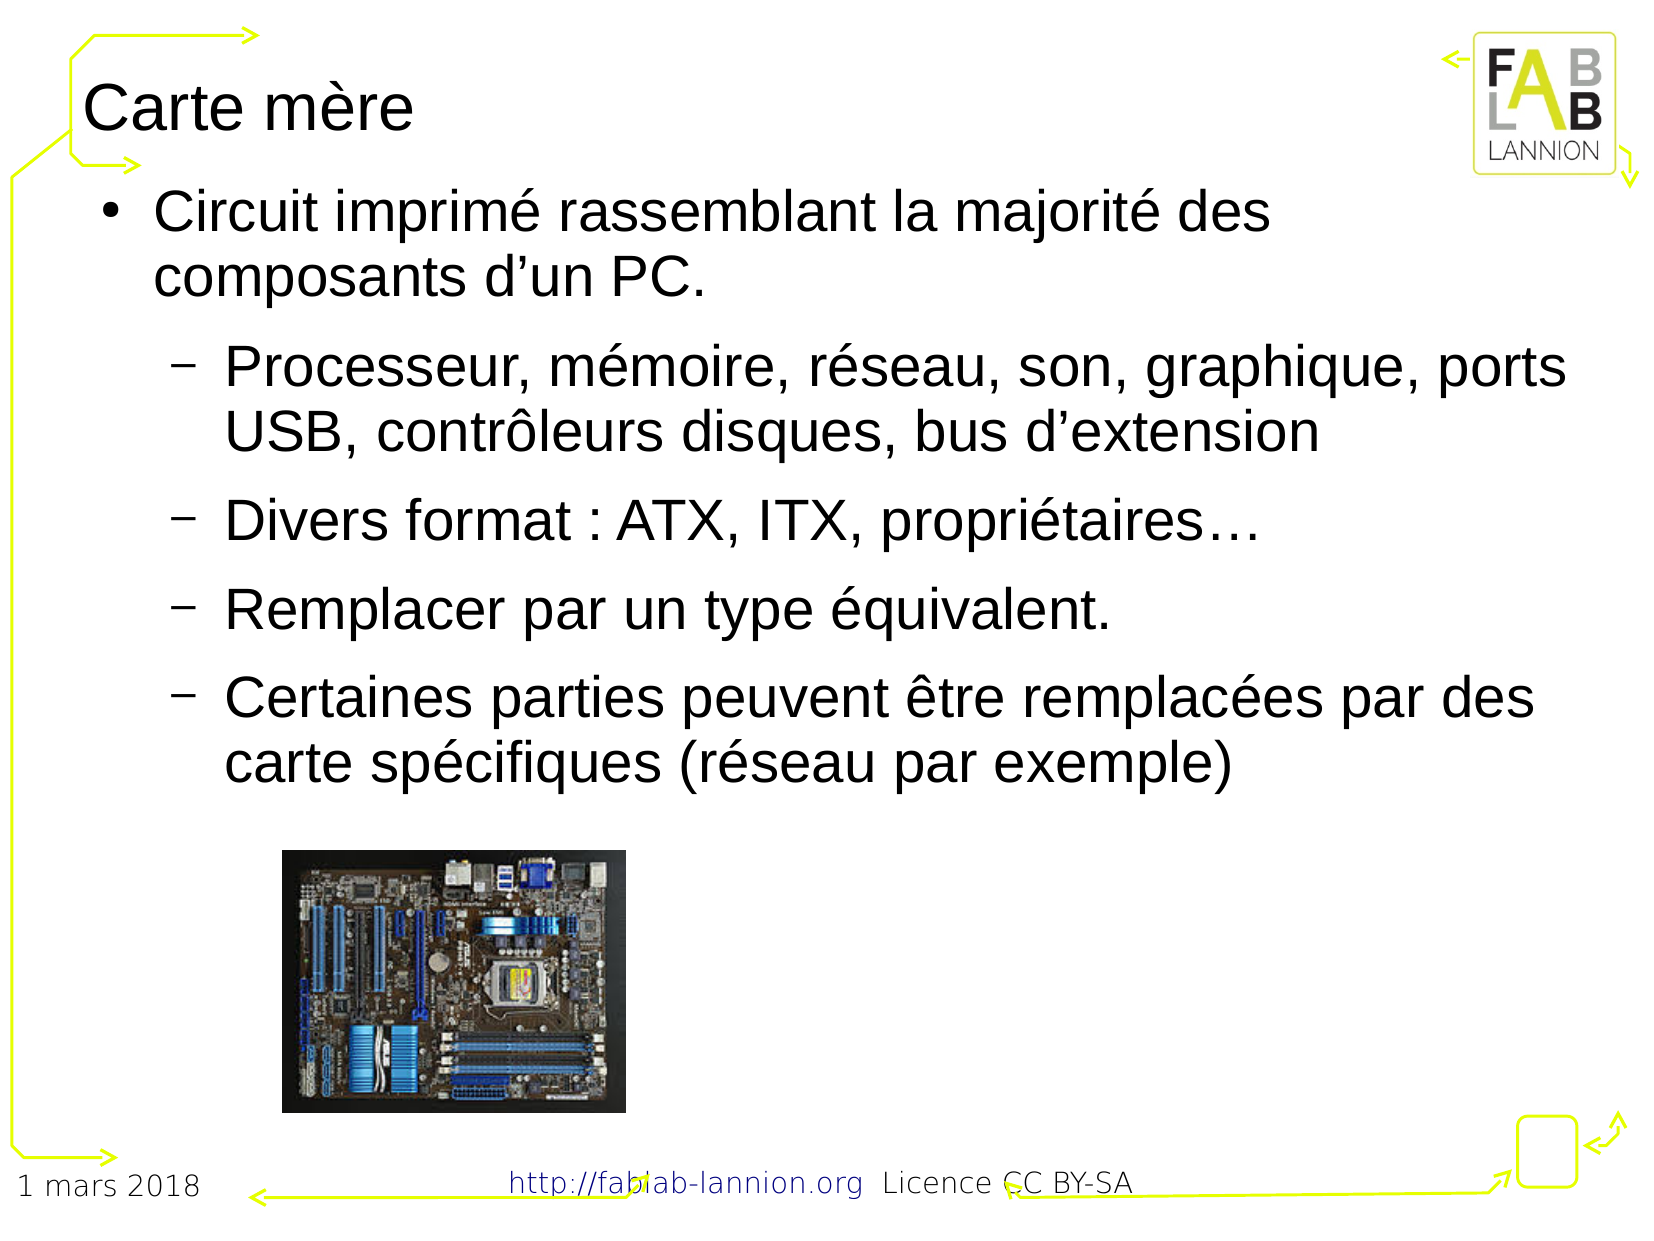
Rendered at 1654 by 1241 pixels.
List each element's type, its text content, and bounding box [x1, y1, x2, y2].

title Carte mère [82, 49, 1441, 166]
picture [282, 850, 626, 1113]
picture [1470, 29, 1619, 178]
list Circuit imprimé rassemblant la majorité des composants d’un PC. Processeur, mémoire, réseau, son, graphique, ports USB, contrôleurs disques, bus d’extension Divers format : ATX, ITX, propriétaires… Remplacer par un type équivalent. Certaines parties peuvent être remplacées par des carte spécifiques (réseau par exemple) [82, 178, 1571, 898]
